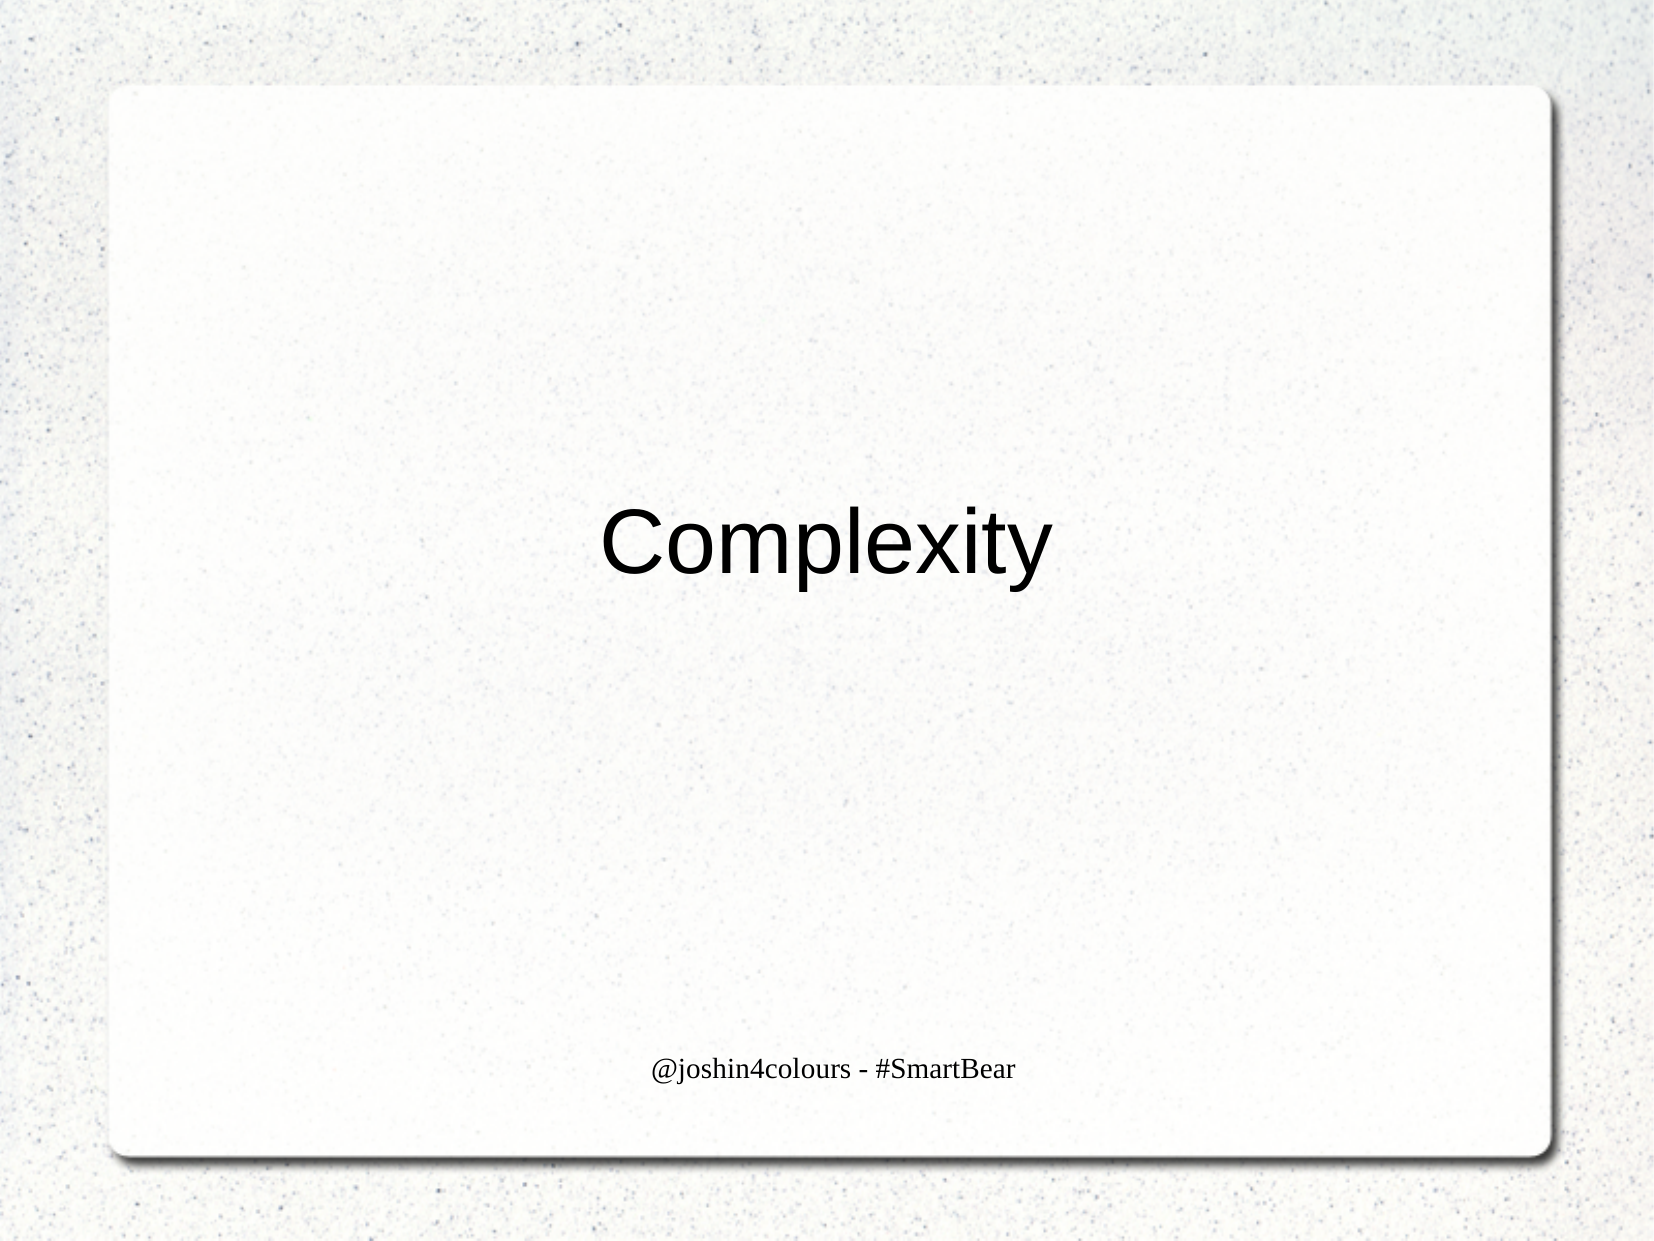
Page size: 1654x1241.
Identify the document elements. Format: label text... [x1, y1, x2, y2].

subtitle Complexity [118, 96, 1536, 987]
picture [0, 0, 1654, 1241]
